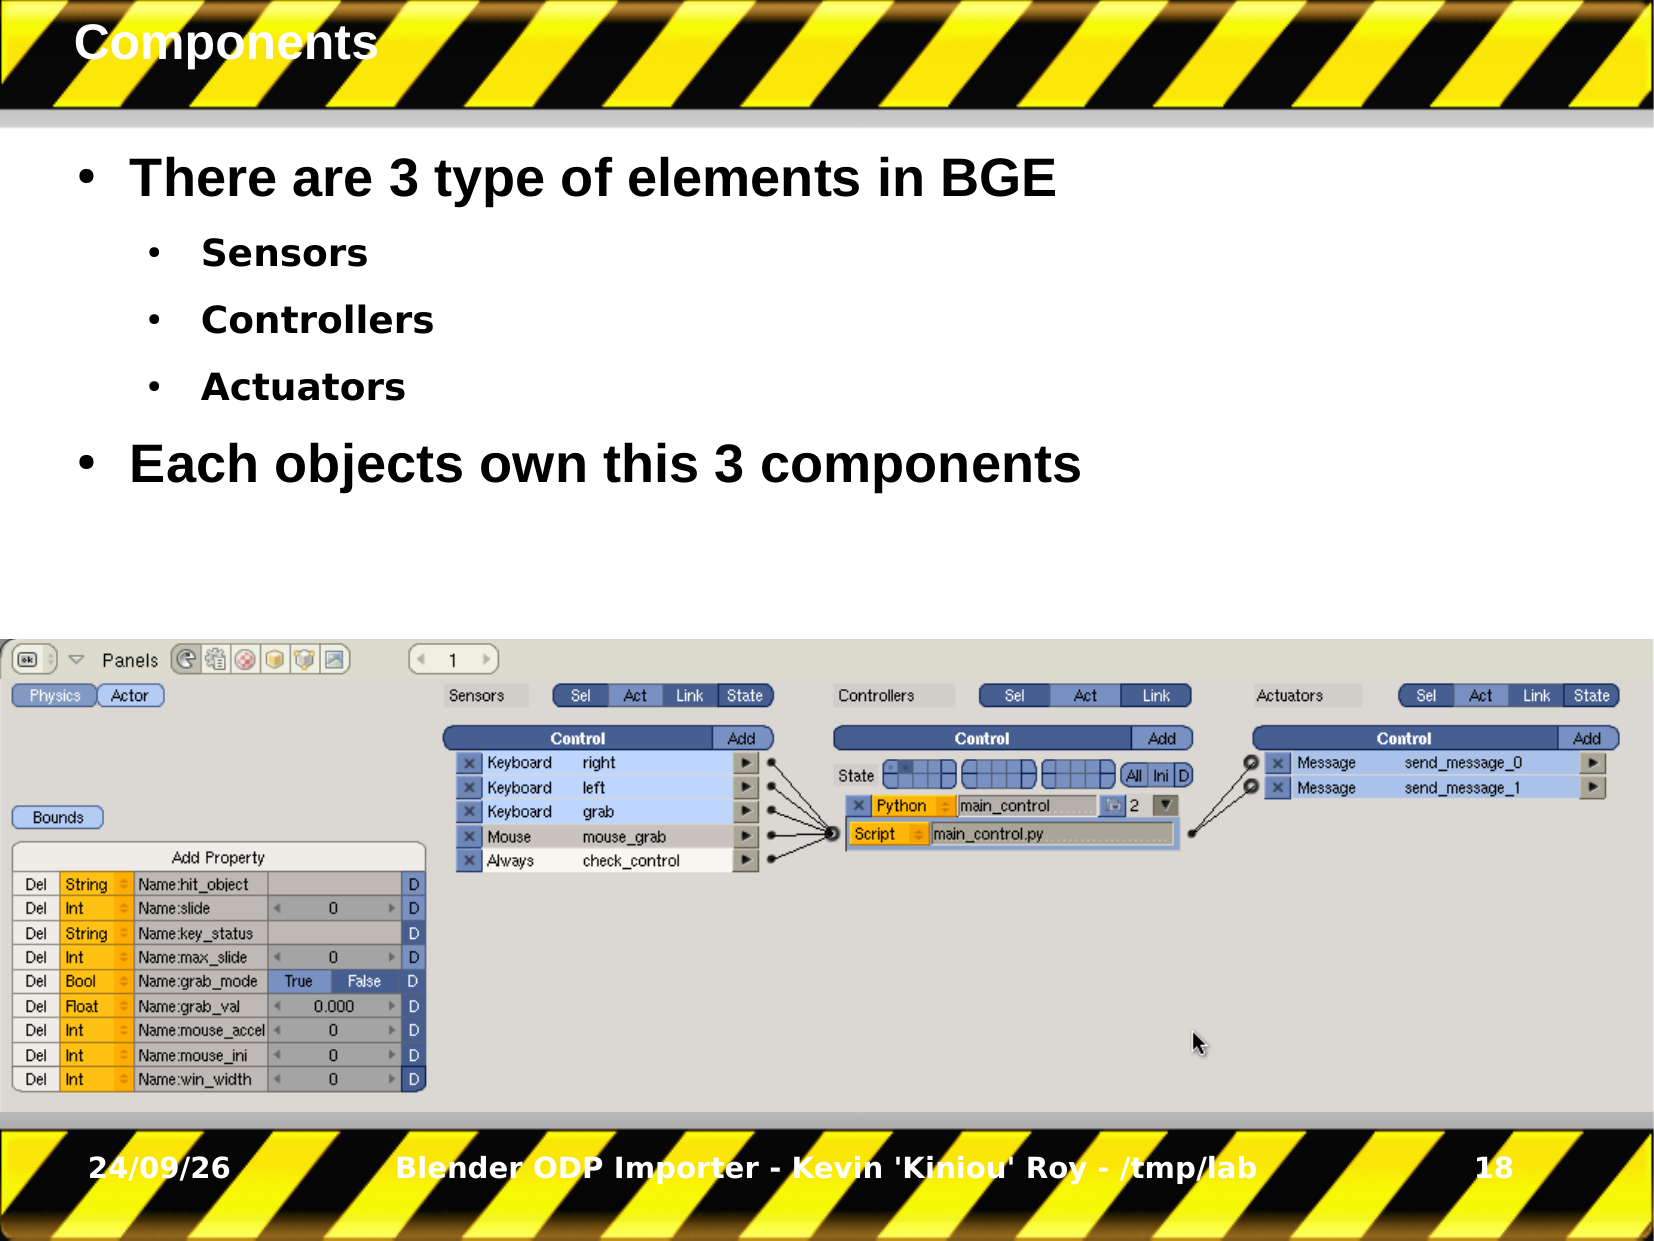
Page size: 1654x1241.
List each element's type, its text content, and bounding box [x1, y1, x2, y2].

title Components [73, 14, 1580, 109]
list There are 3 type of elements in BGE Sensors Controllers Actuators Each objects own this 3 components [59, 147, 1595, 639]
picture [0, 0, 1654, 1241]
